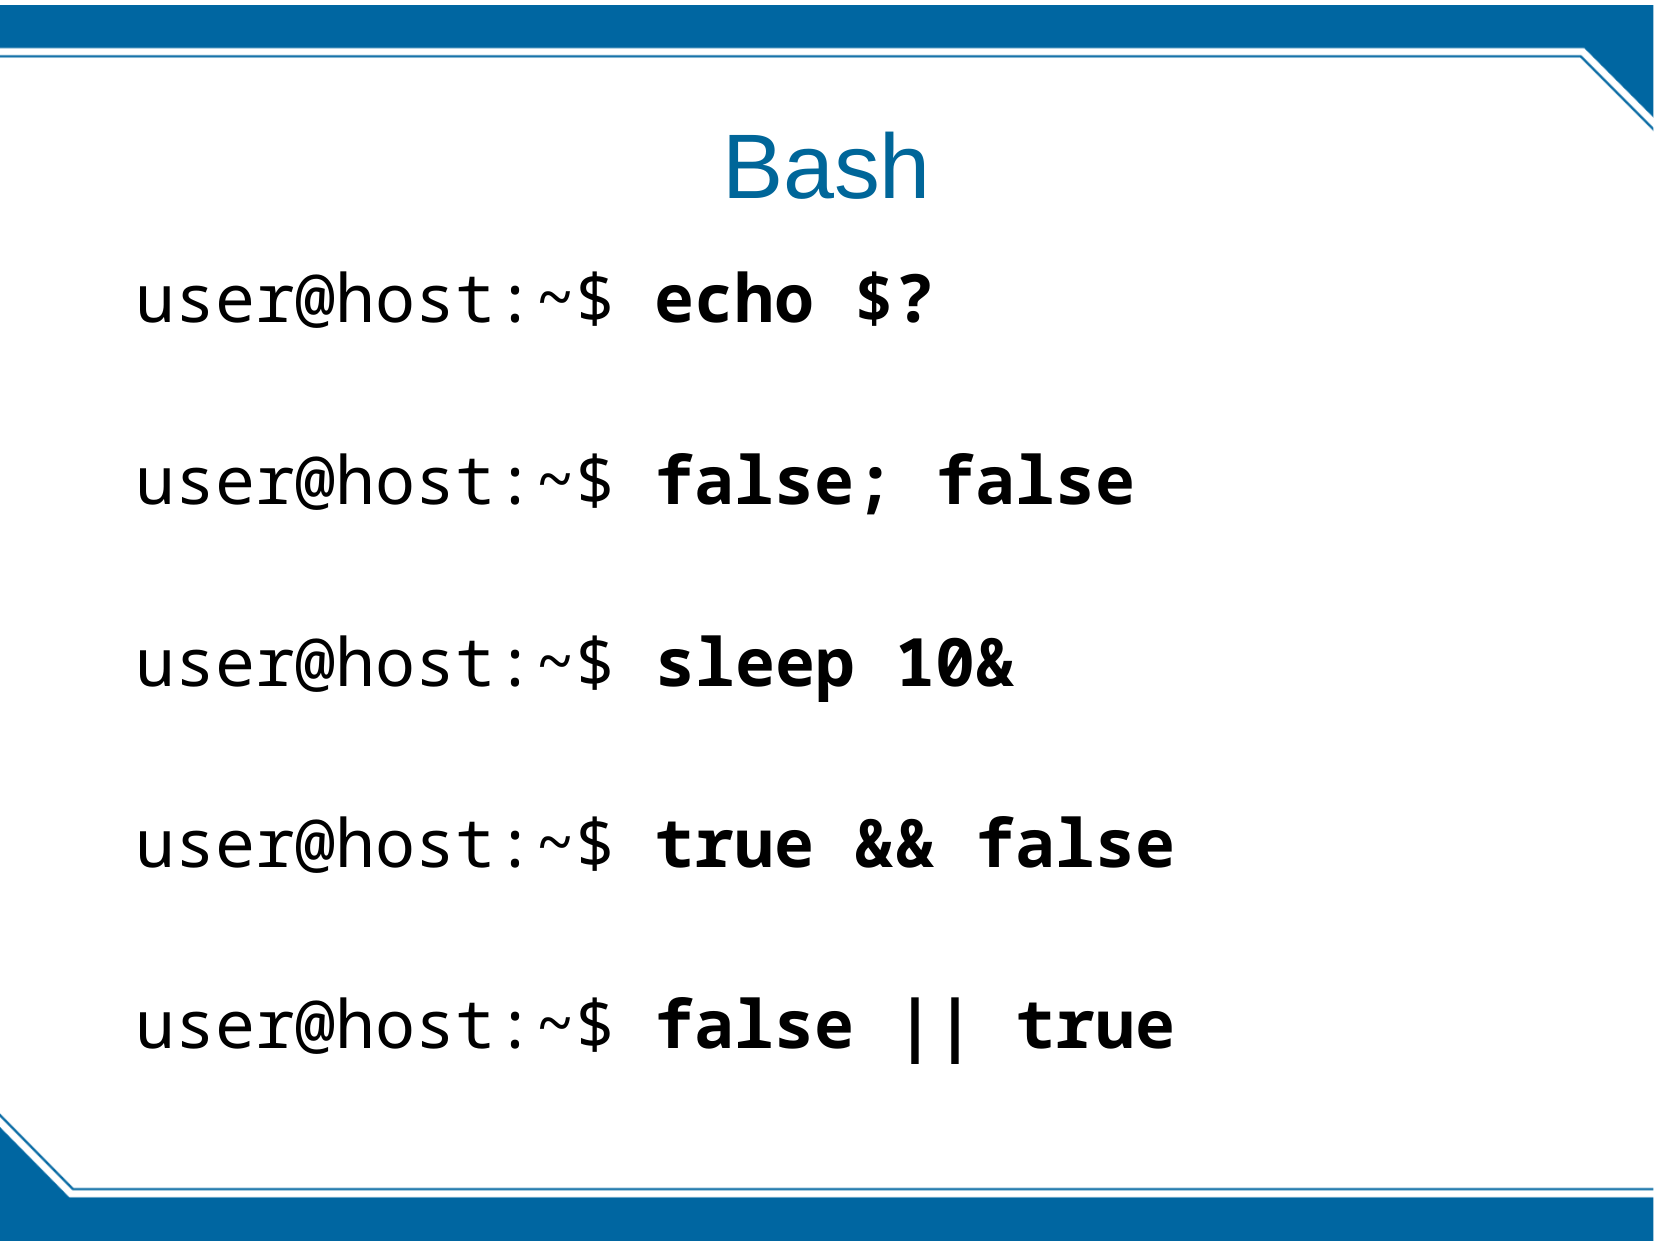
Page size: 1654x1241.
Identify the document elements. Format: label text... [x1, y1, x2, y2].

picture [0, 5, 1654, 132]
picture [0, 1113, 1654, 1241]
subtitle user@host:~$ echo $? user@host:~$ false; false user@host:~$ sleep 10& user@host:~$ true && false user@host:~$ false || true [135, 251, 1501, 1186]
title Bash [82, 62, 1571, 271]
